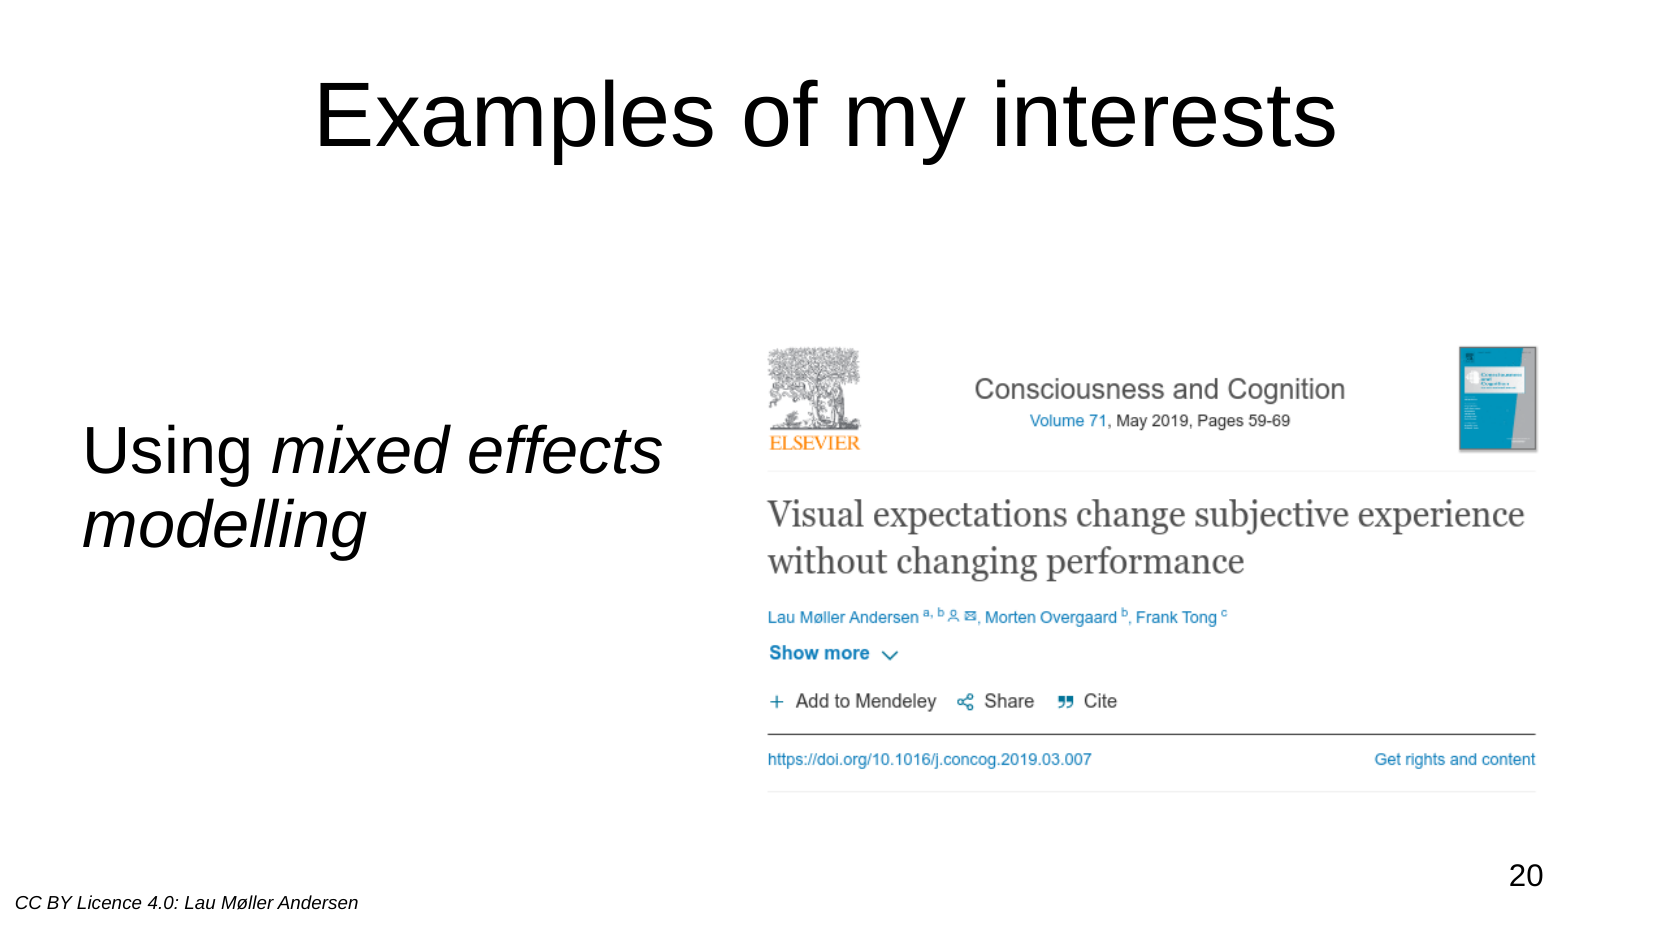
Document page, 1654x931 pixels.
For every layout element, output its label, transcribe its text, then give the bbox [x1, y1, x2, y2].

title Examples of my interests [82, 37, 1571, 193]
picture [743, 330, 1557, 799]
list Using mixed effects modelling [82, 217, 809, 758]
text_box [1440, 271, 1607, 426]
text_box CC BY Licence 4.0: Lau Møller Andersen [0, 885, 387, 921]
text_box <nummer> [1494, 850, 1654, 921]
